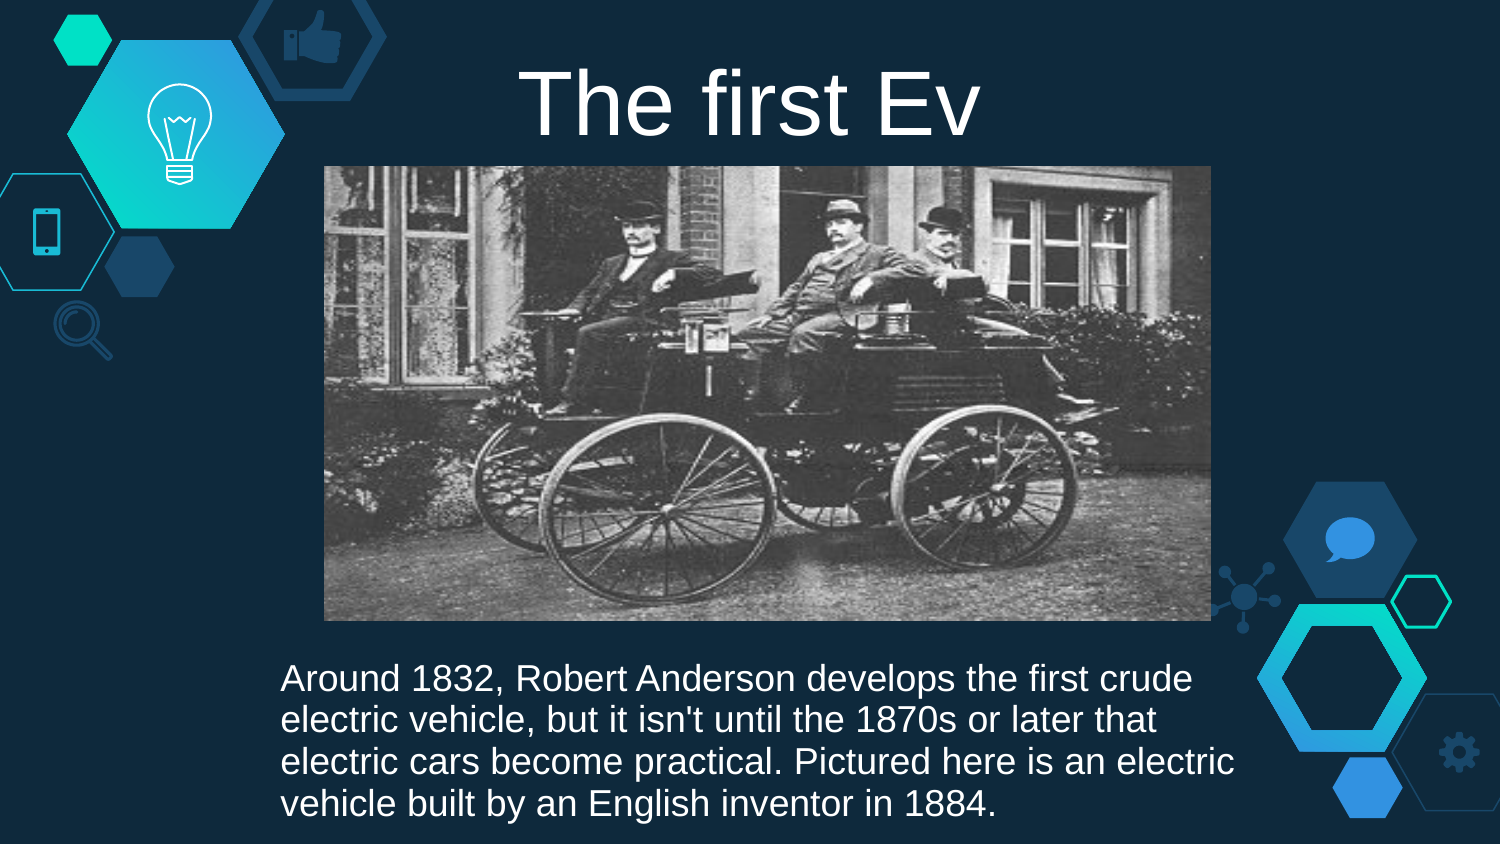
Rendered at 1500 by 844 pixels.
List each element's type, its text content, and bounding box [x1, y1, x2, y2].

picture [324, 166, 1211, 621]
title The first Ev [75, 33, 1425, 175]
text_box Around 1832, Robert Anderson develops the first crude electric vehicle, but it isn't until the 1870s or later that electric cars become practical. Pictured here is an electric vehicle built by an English inventor in 1884. [265, 649, 1270, 833]
